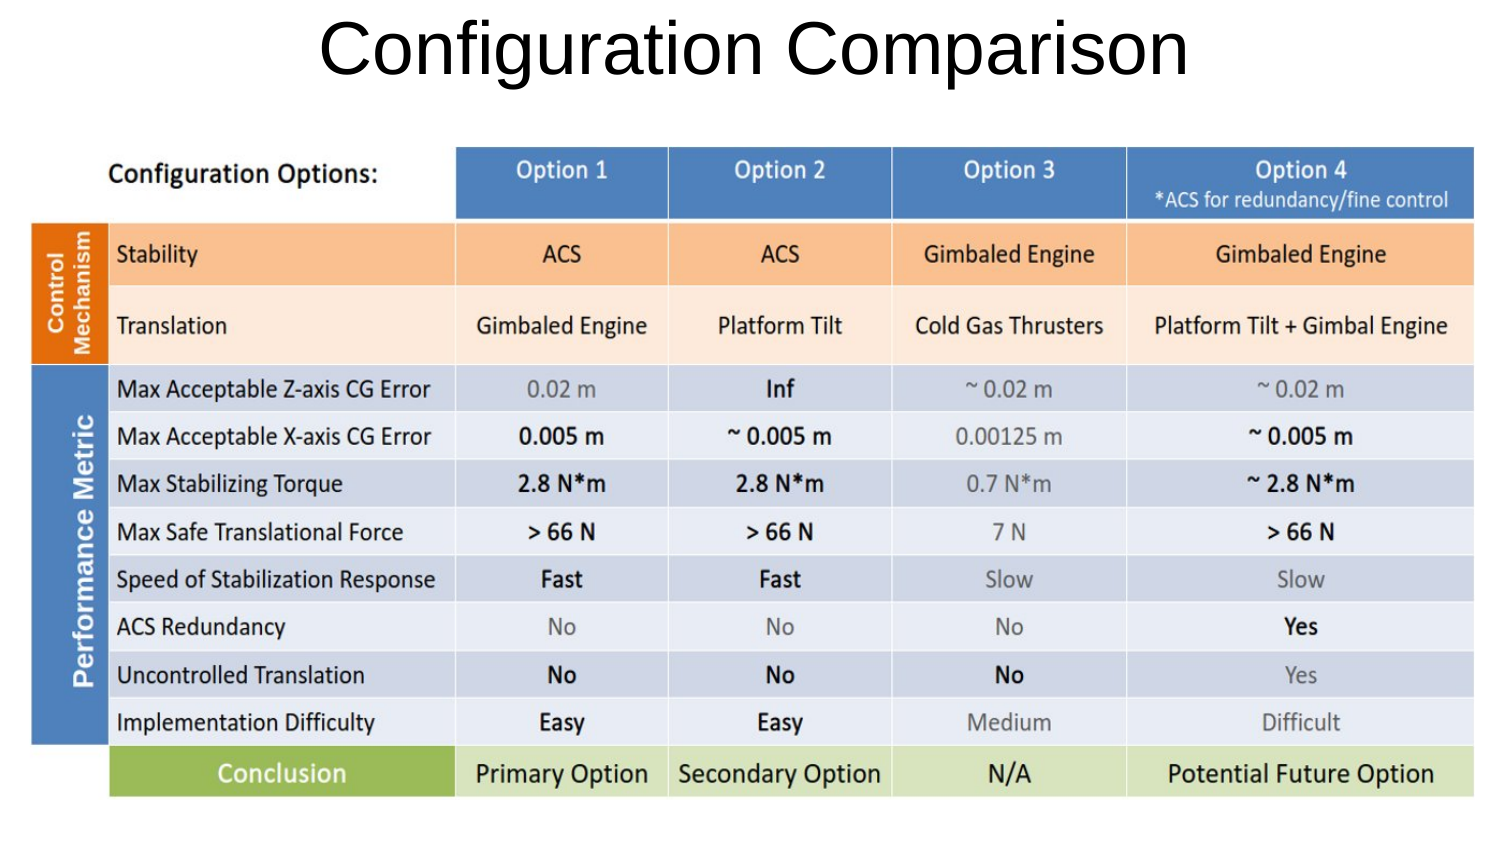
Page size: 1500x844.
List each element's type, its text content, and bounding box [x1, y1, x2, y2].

title Configuration Comparison [55, 10, 1454, 105]
picture [13, 146, 1475, 800]
